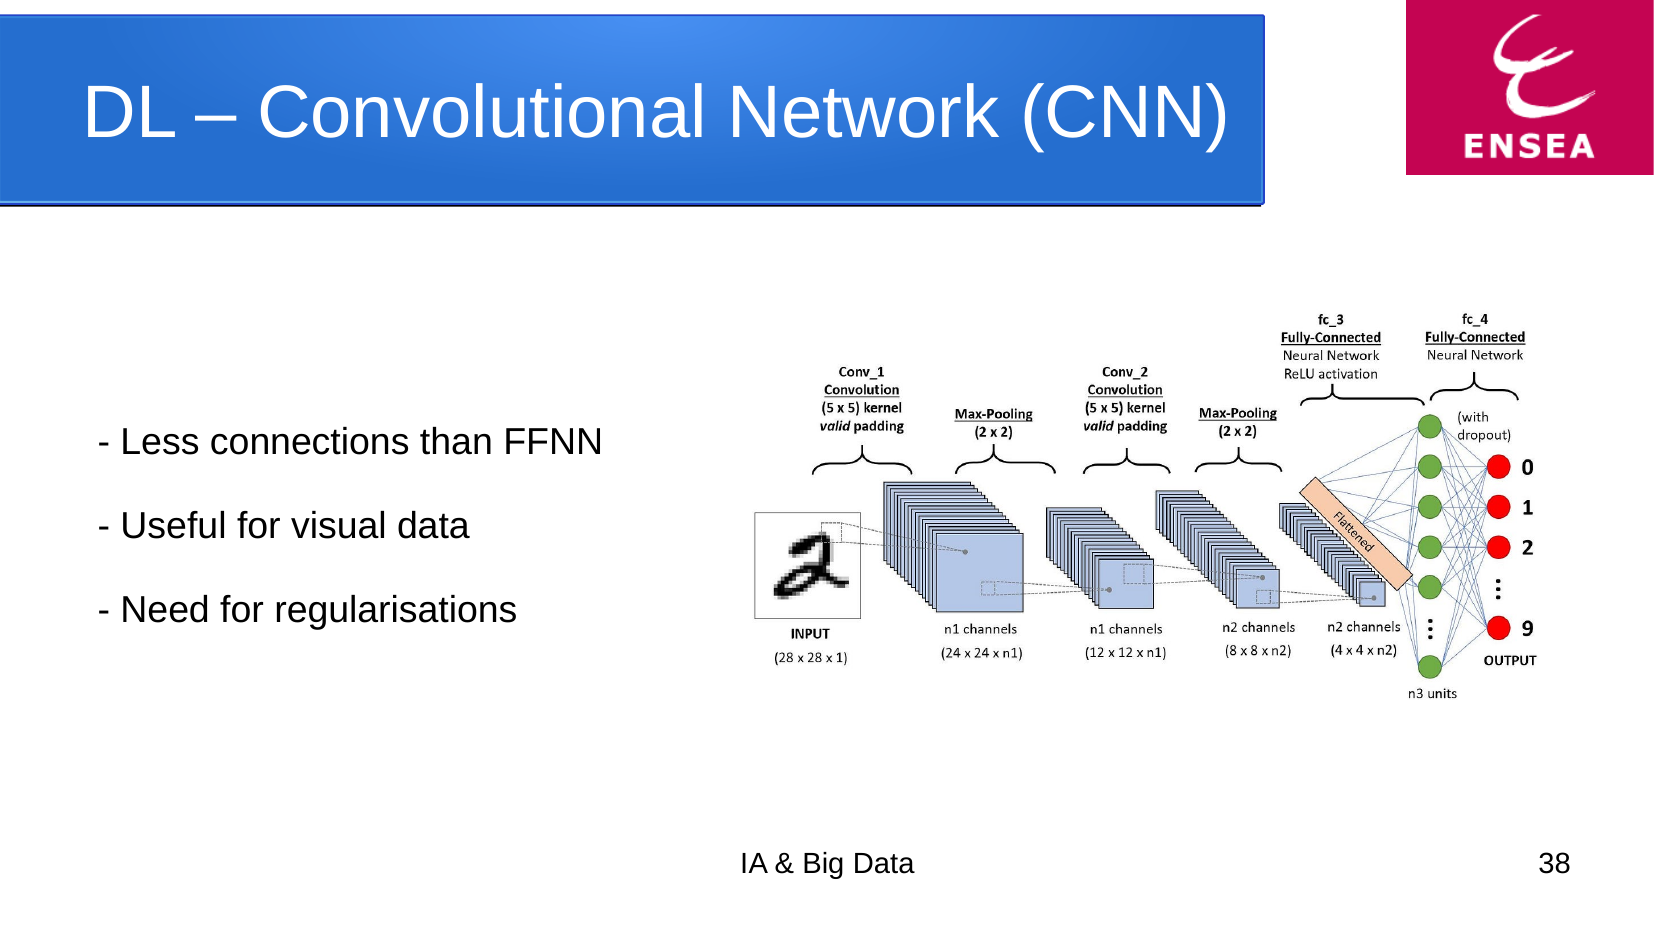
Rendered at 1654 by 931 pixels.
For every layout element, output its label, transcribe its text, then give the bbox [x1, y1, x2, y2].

picture [752, 295, 1548, 721]
title DL – Convolutional Network (CNN) [82, 35, 1235, 189]
text_box - Less connections than FFNN - Useful for visual data - Need for regularisations [82, 413, 638, 639]
picture [1406, 0, 1654, 175]
